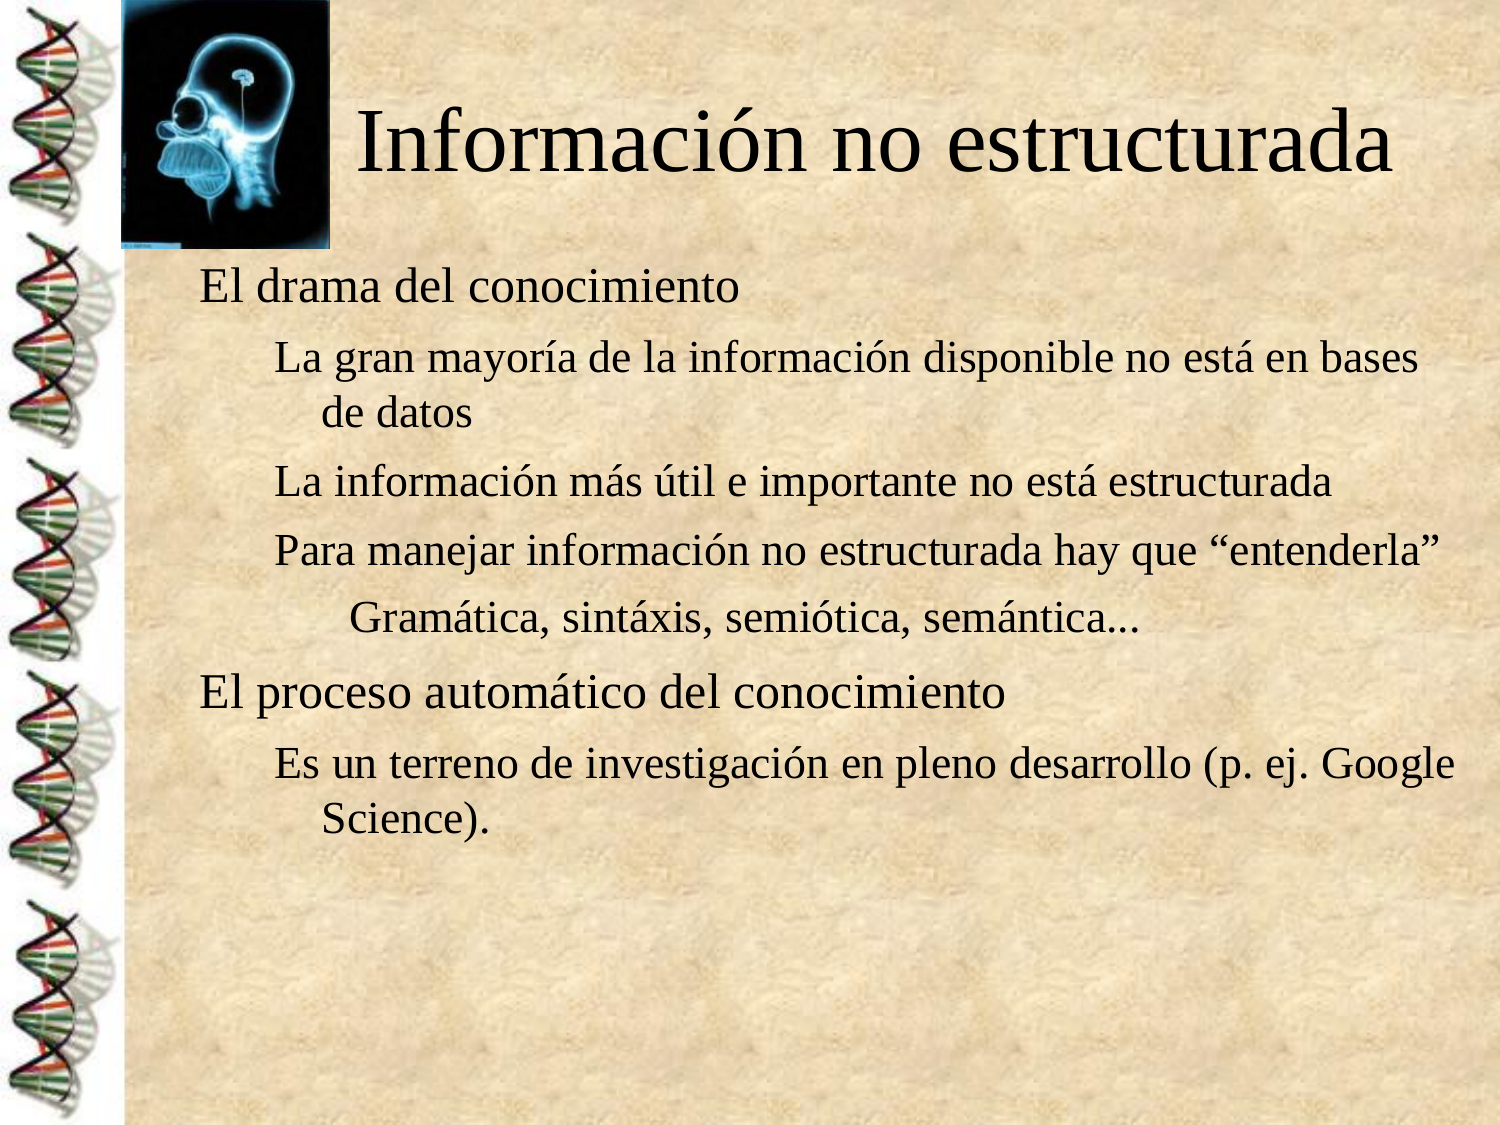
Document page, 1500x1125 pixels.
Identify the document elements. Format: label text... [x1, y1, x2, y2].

title Información no estructurada [238, 22, 1500, 250]
picture [0, 0, 1500, 1125]
list El drama del conocimiento La gran mayoría de la información disponible no está en bases de datos La información más útil e importante no está estructurada Para manejar información no estructurada hay que “entenderla” Gramática, sintáxis, semiótica, semántica... El proceso automático del conocimiento Es un terreno de investigación en pleno desarrollo (p. ej. Google Science). [199, 253, 1475, 1113]
